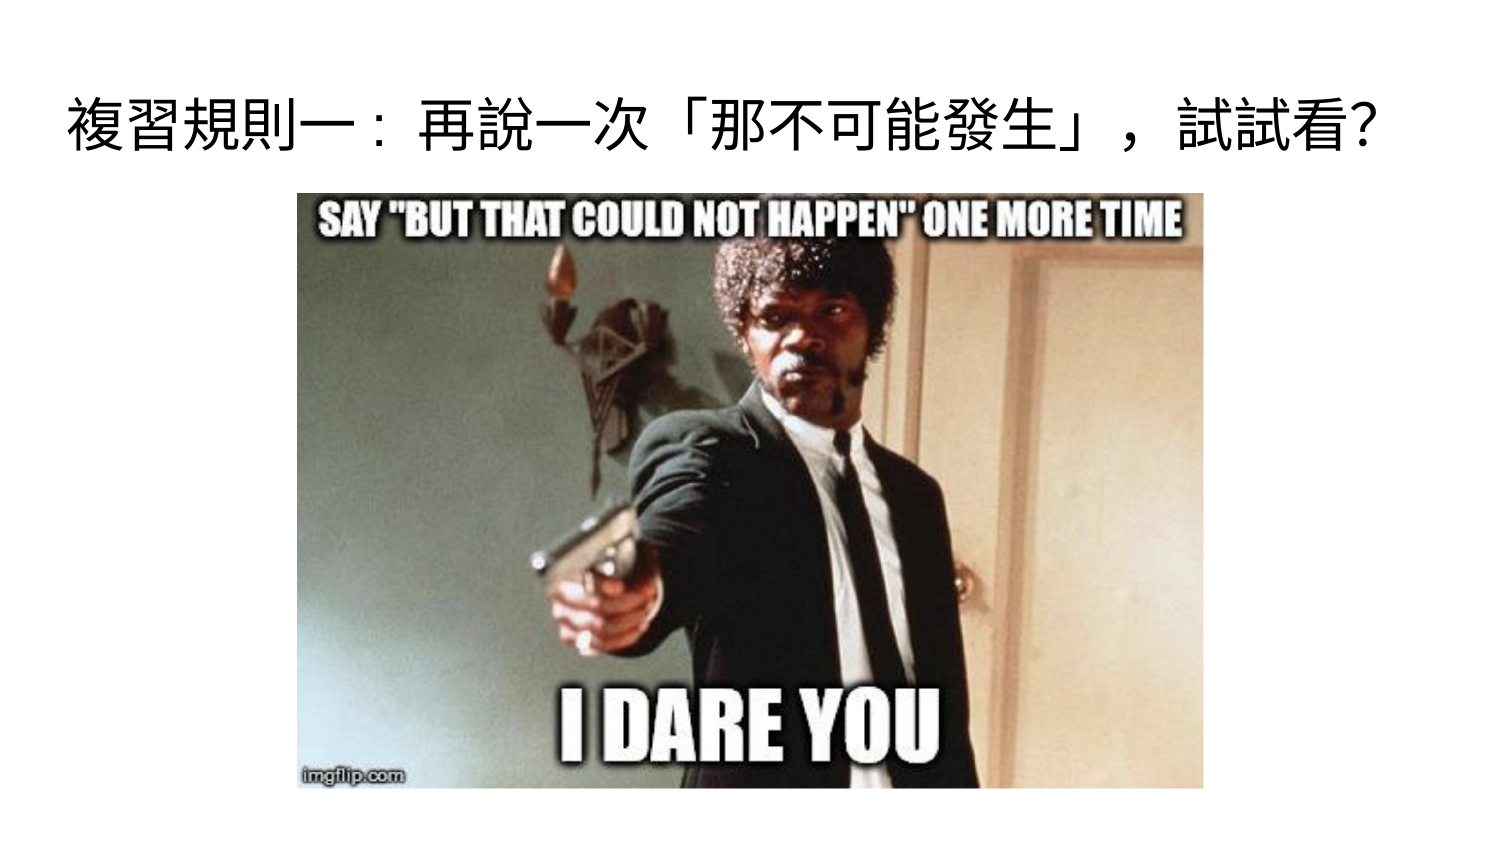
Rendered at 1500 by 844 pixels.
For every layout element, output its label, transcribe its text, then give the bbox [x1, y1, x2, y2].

title 複習規則一: 再說一次「那不可能發生」，試試看？ [51, 72, 1449, 167]
picture [293, 188, 1207, 790]
